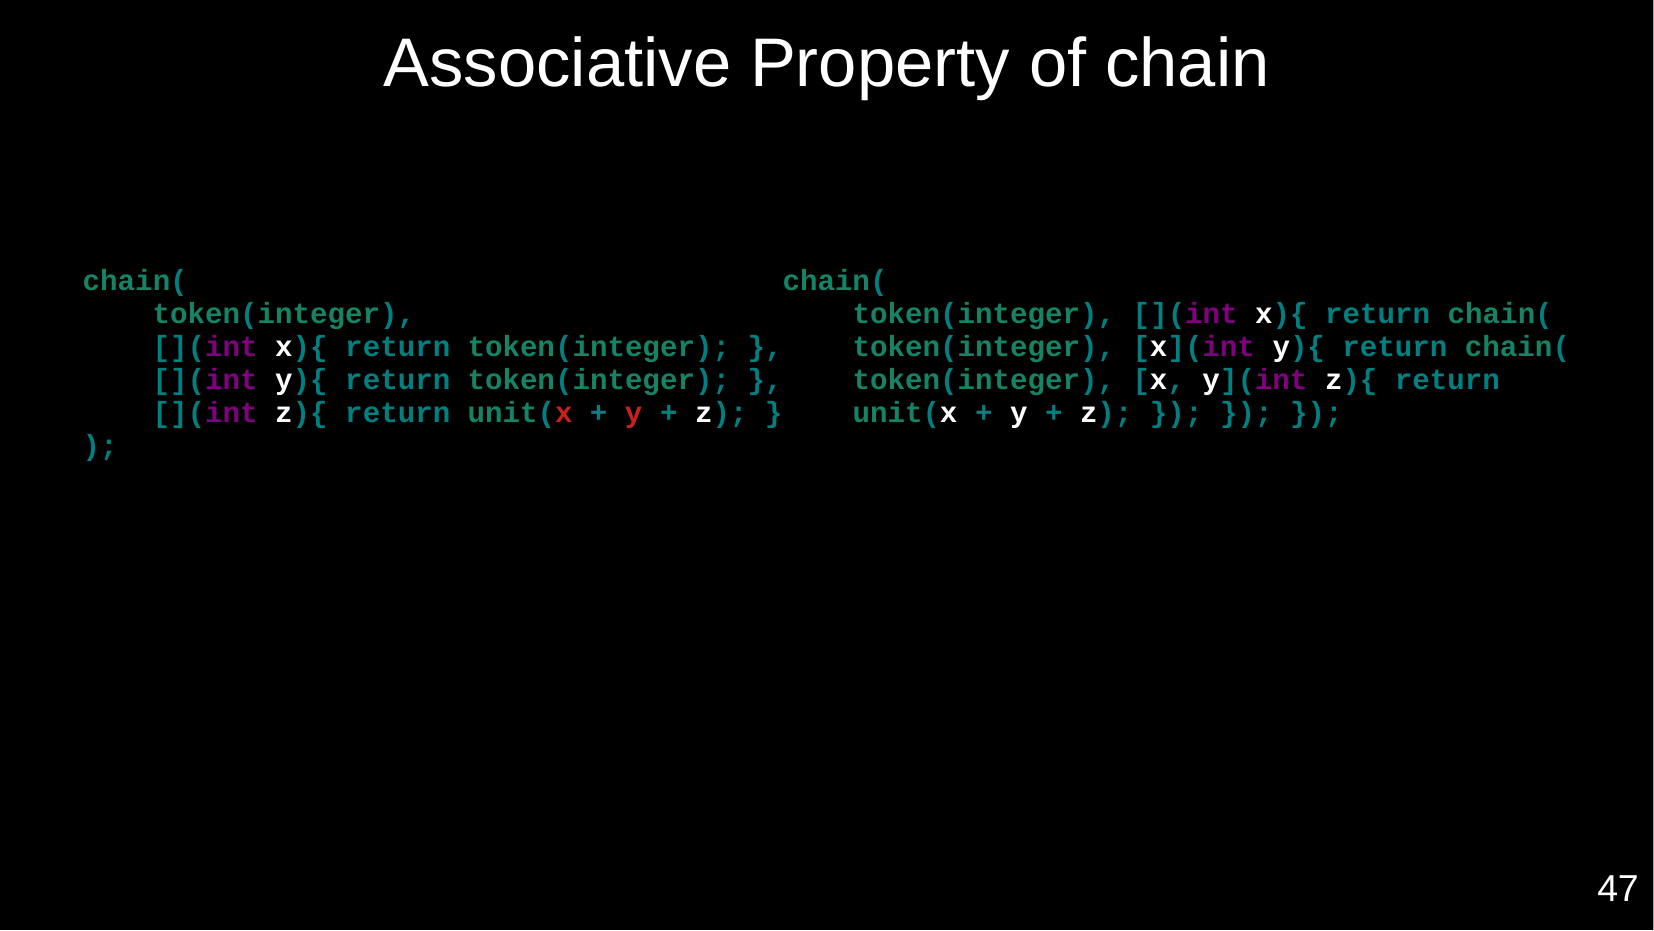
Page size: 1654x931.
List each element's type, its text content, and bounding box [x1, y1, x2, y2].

text_box <number> [1024, 860, 1654, 931]
subtitle chain( chain( token(integer), token(integer), [](int x){ return chain( [](int x){ return token(integer); }, token(integer), [x](int y){ return chain( [](int y){ return token(integer); }, token(integer), [x, y](int z){ return [](int z){ return unit(x + y + z); } unit(x + y + z); }); }); }); ); [82, 121, 1571, 898]
title Associative Property of chain [82, 4, 1571, 121]
